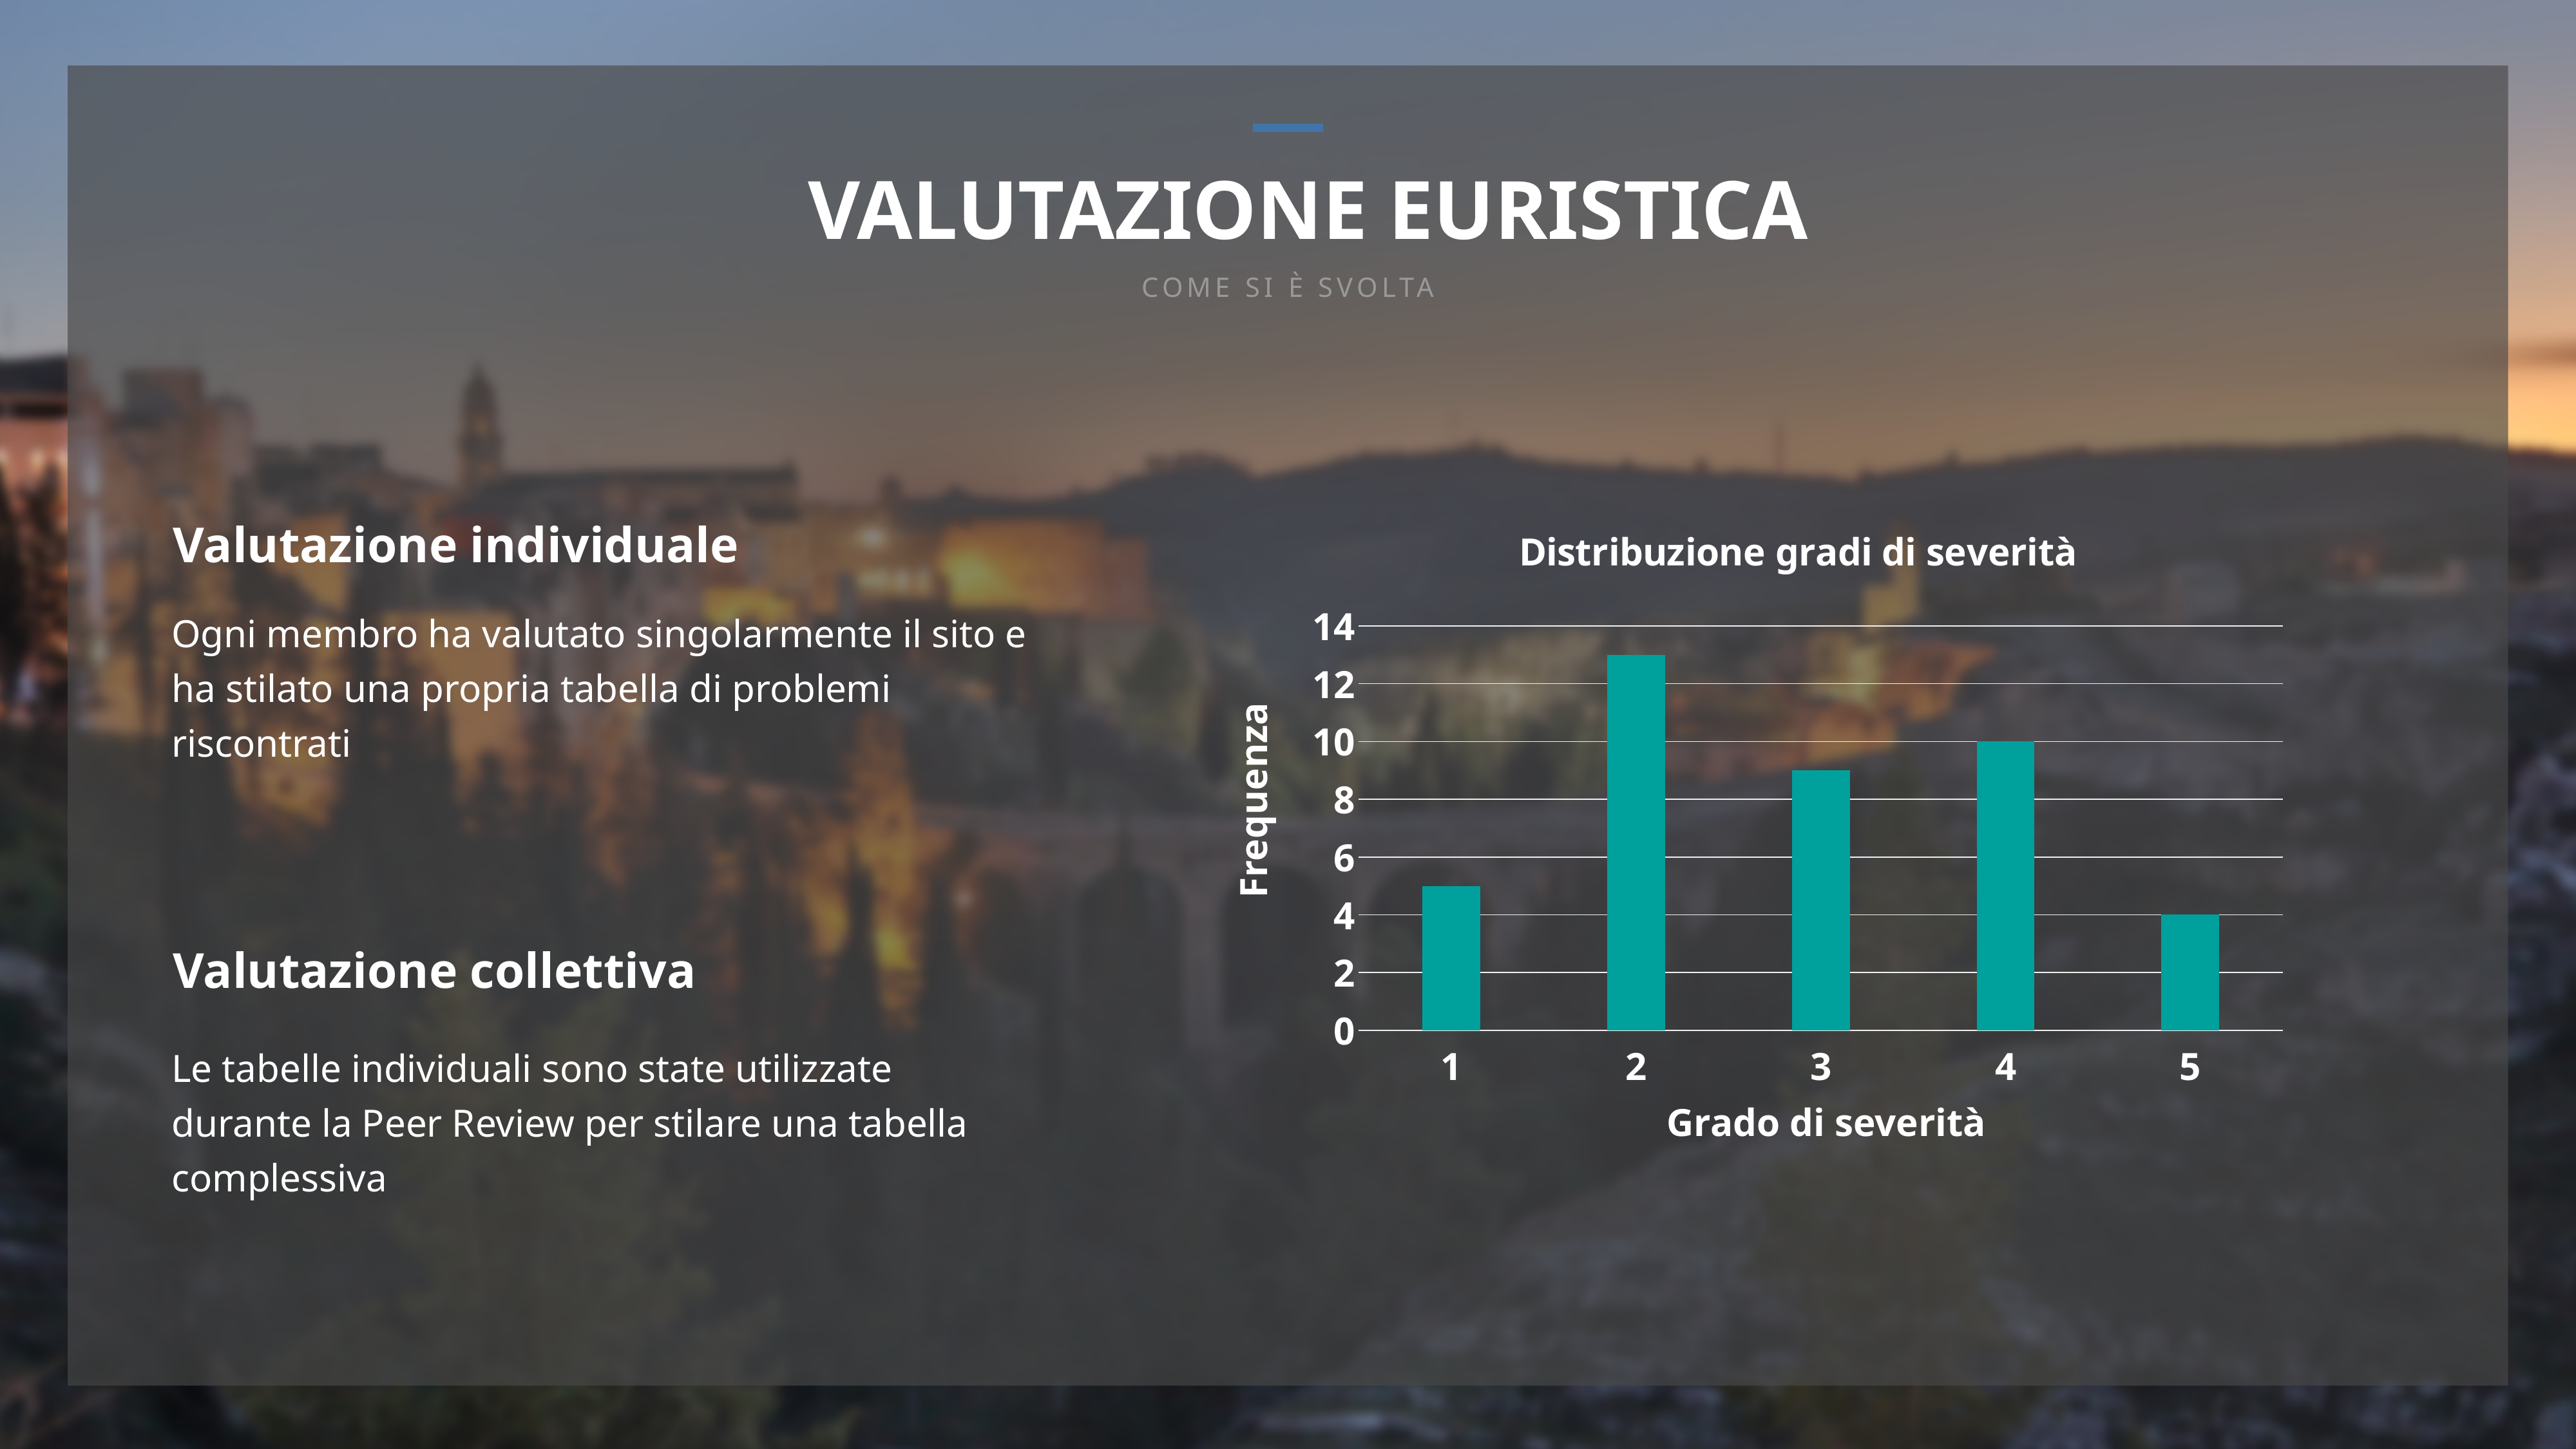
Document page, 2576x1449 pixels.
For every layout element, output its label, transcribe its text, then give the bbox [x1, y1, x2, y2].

text_box [68, 66, 2508, 1386]
text_box Le tabelle individuali sono state utilizzate durante la Peer Review per stilare una tabella complessiva [148, 1023, 1061, 1153]
picture [0, 0, 2576, 1449]
text_box Valutazione collettiva [164, 935, 1068, 1003]
chart [1292, 497, 2304, 1104]
text_box Frequenza [1225, 692, 1281, 908]
text_box COME SI È SVOLTA [1121, 265, 1455, 308]
text_box Grado di severità [1652, 1094, 2001, 1150]
text_box Valutazione individuale [164, 509, 1068, 578]
text_box VALUTAZIONE EURISTICA [790, 153, 1827, 261]
text_box Ogni membro ha valutato singolarmente il sito e ha stilato una propria tabella di problemi riscontrati [148, 589, 1061, 718]
